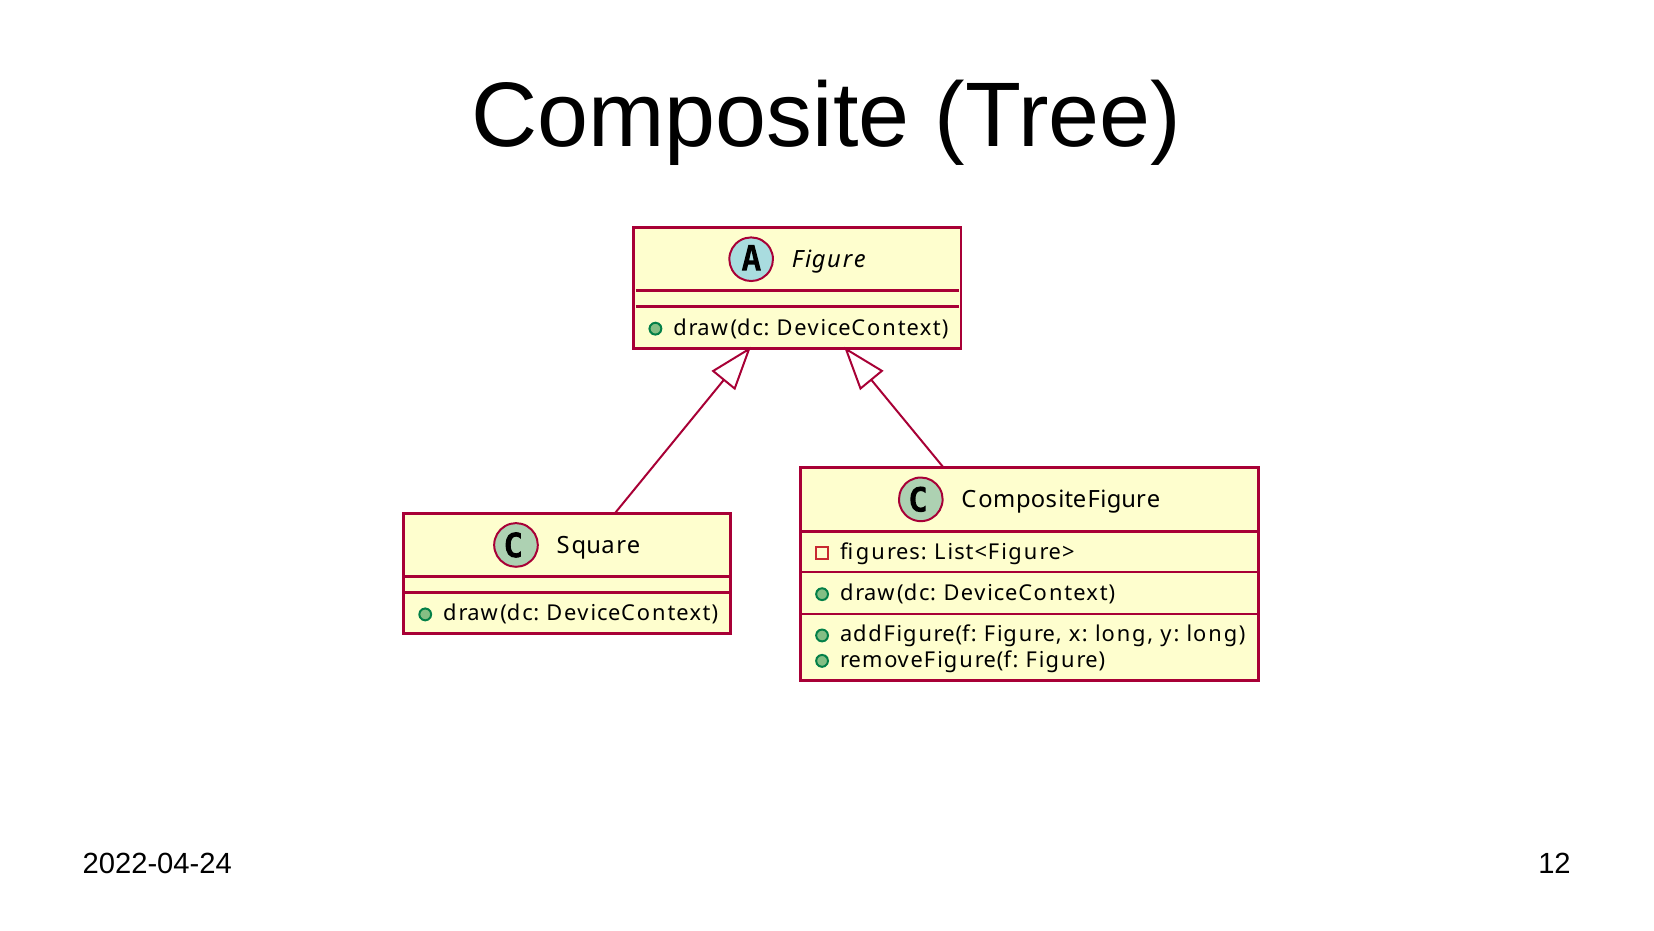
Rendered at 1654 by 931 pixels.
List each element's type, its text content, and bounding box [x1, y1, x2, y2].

picture [388, 212, 1288, 709]
title Composite (Tree) [82, 37, 1571, 193]
